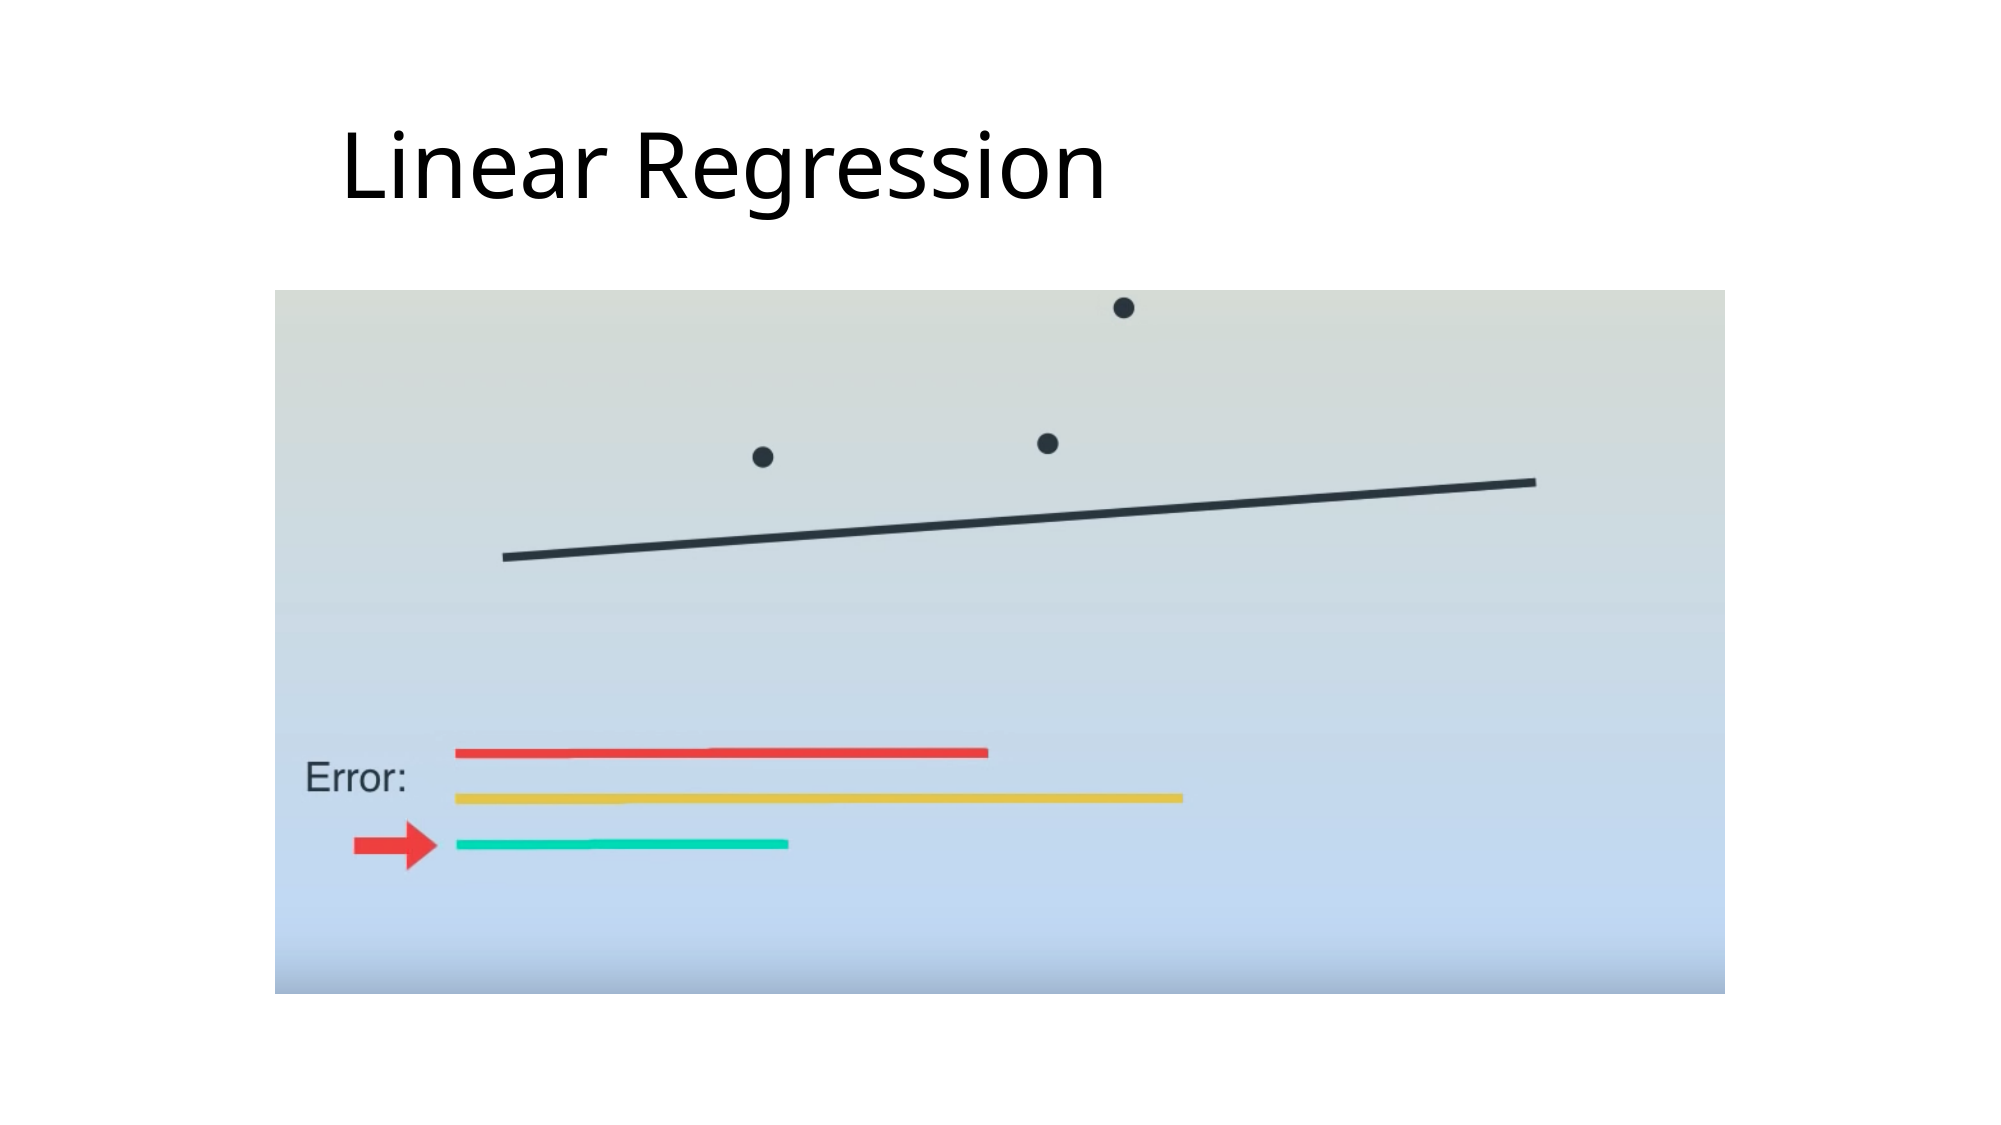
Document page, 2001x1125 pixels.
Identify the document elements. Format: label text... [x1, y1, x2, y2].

picture [275, 290, 1725, 994]
title Linear Regression [324, 87, 1675, 250]
